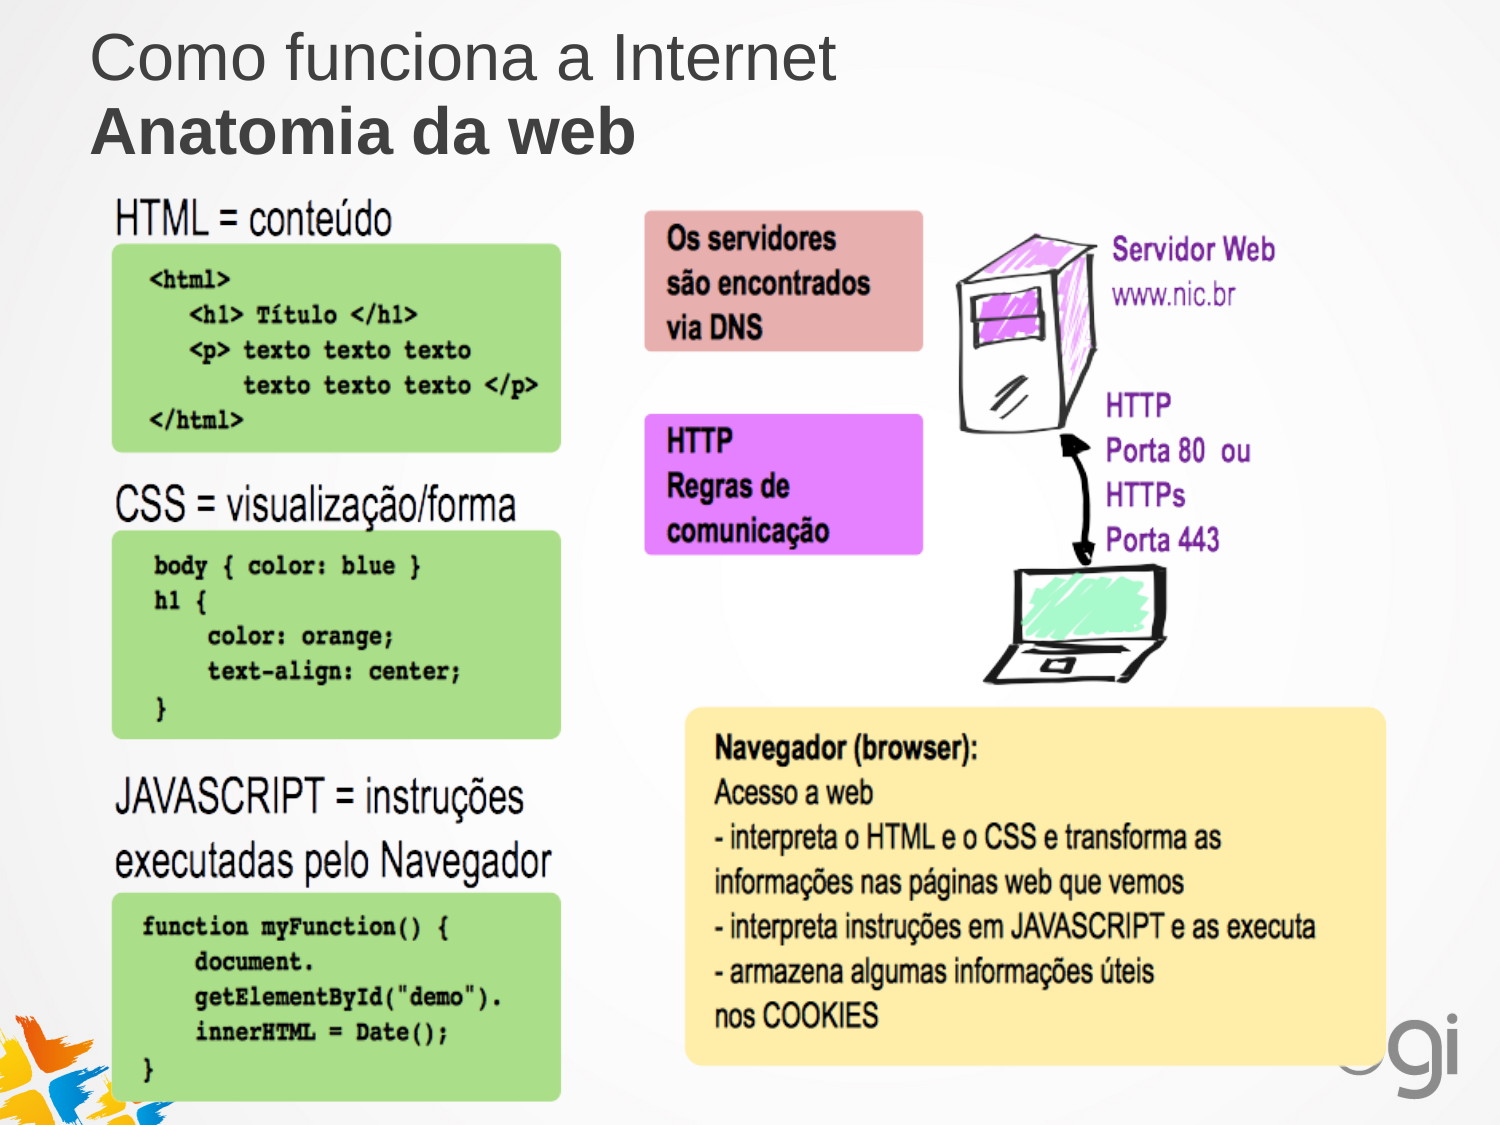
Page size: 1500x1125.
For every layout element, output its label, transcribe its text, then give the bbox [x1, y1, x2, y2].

picture [0, 0, 1500, 1125]
text_box Como funciona a Internet Anatomia da web [75, 0, 1426, 178]
